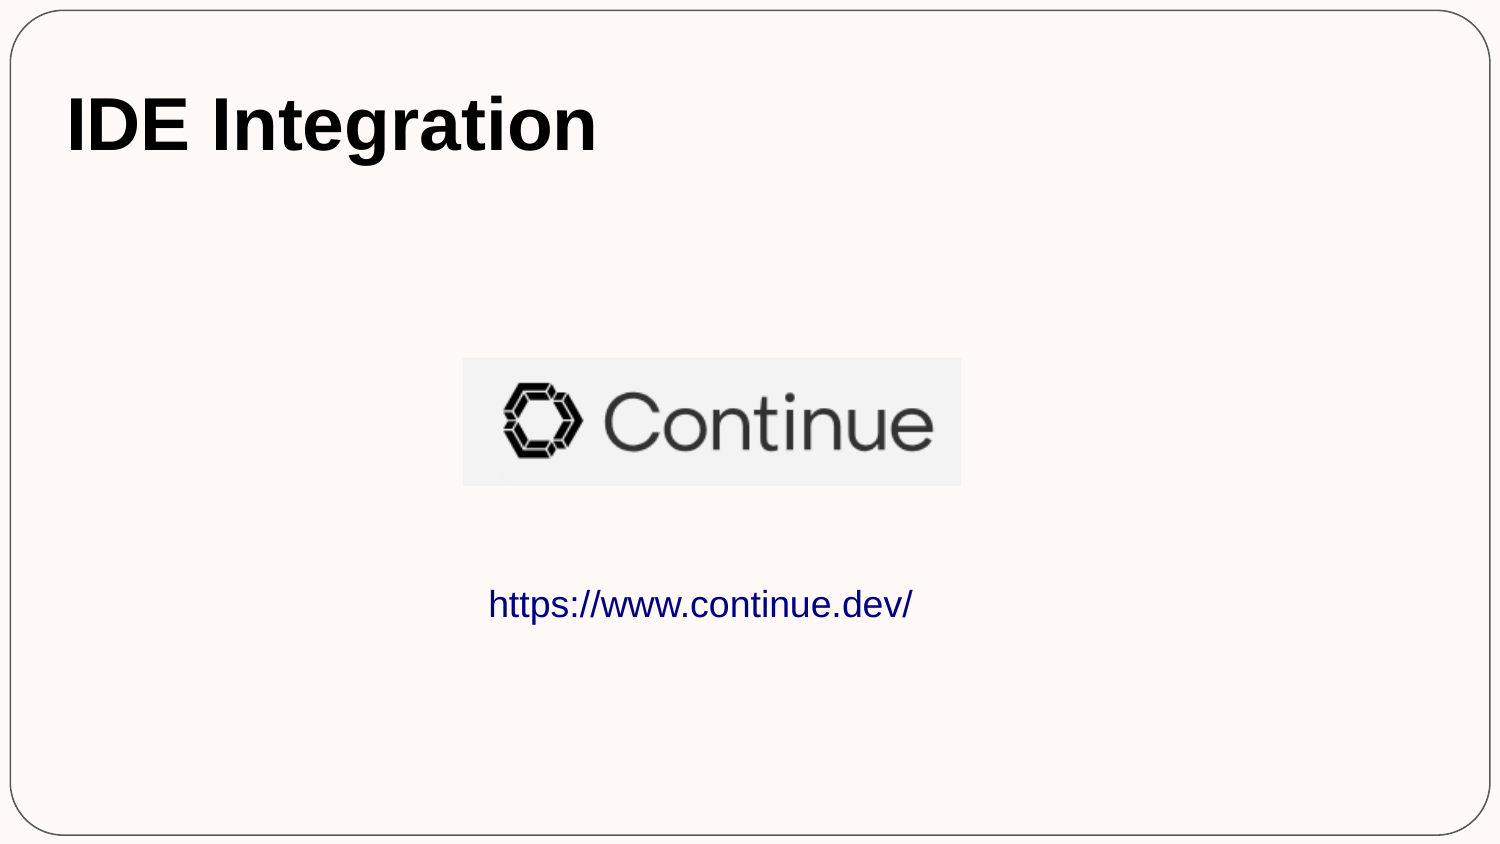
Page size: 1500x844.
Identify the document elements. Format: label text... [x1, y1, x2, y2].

text_box https://www.continue.dev/ [473, 565, 952, 641]
picture [463, 358, 961, 486]
title IDE Integration [51, 51, 1449, 190]
